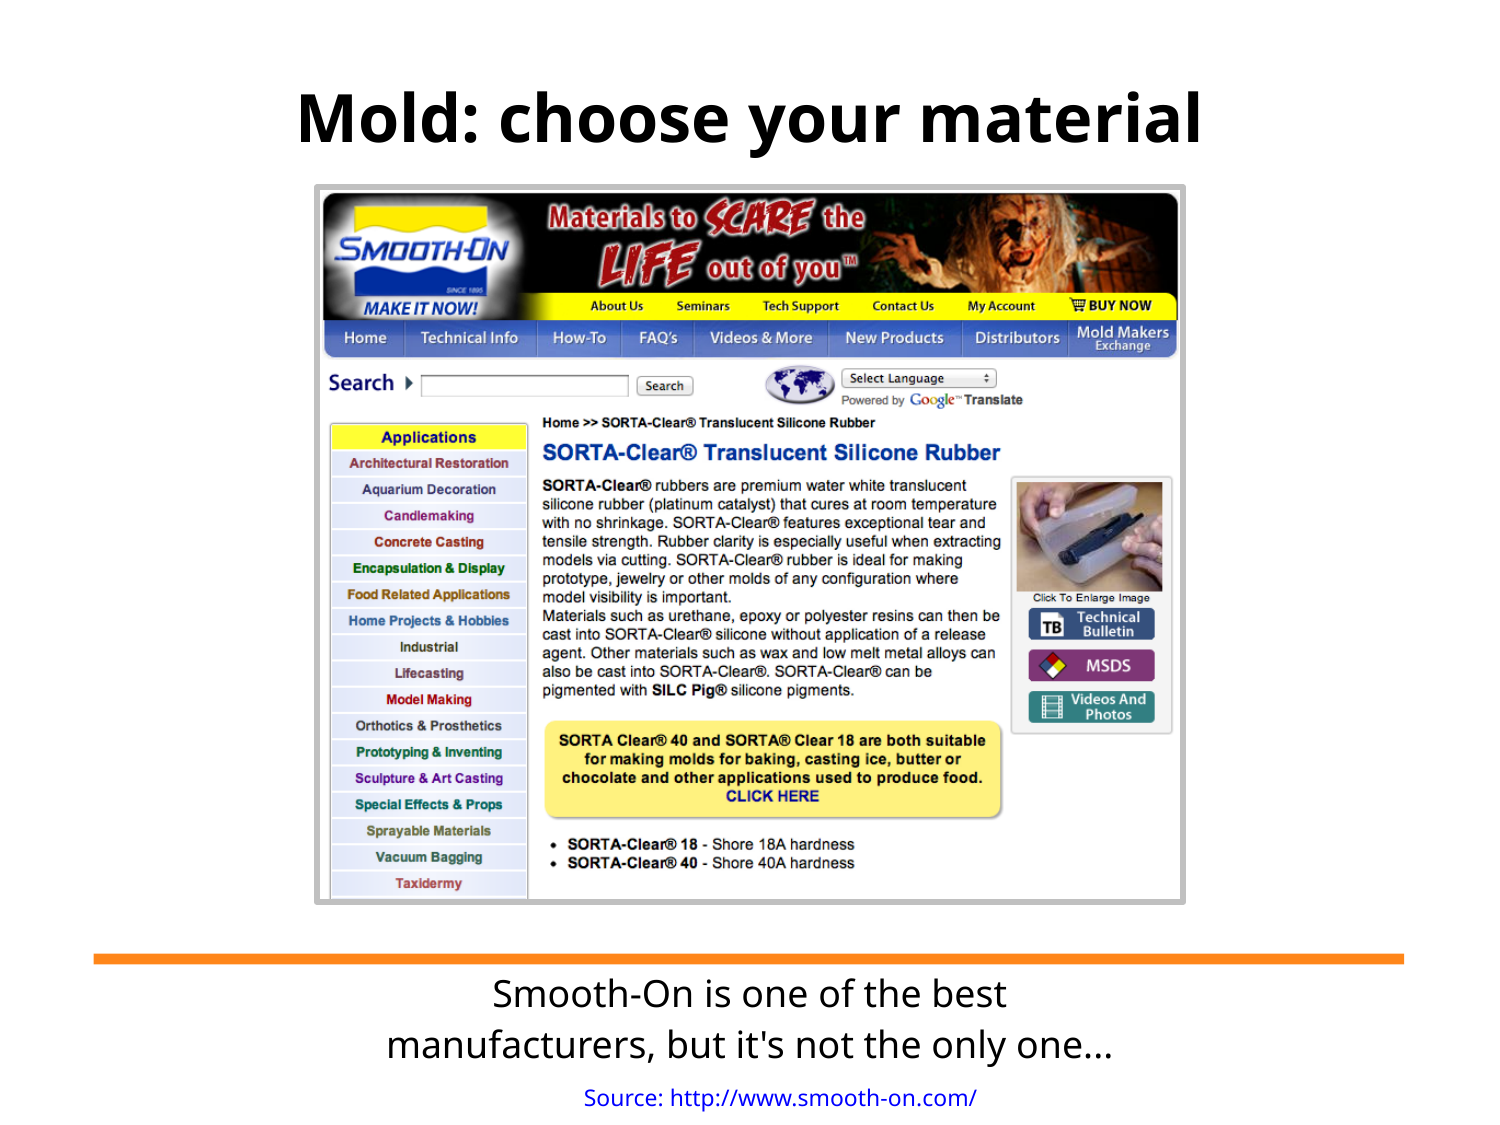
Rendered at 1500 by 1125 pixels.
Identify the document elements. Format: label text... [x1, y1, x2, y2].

title Mold: choose your material [75, 44, 1426, 188]
picture [0, 0, 1500, 1125]
text_box Source: http://www.smooth-on.com/ [568, 1074, 932, 1115]
text_box Smooth-On is one of the best manufacturers, but it's not the only one... [367, 960, 1133, 1064]
